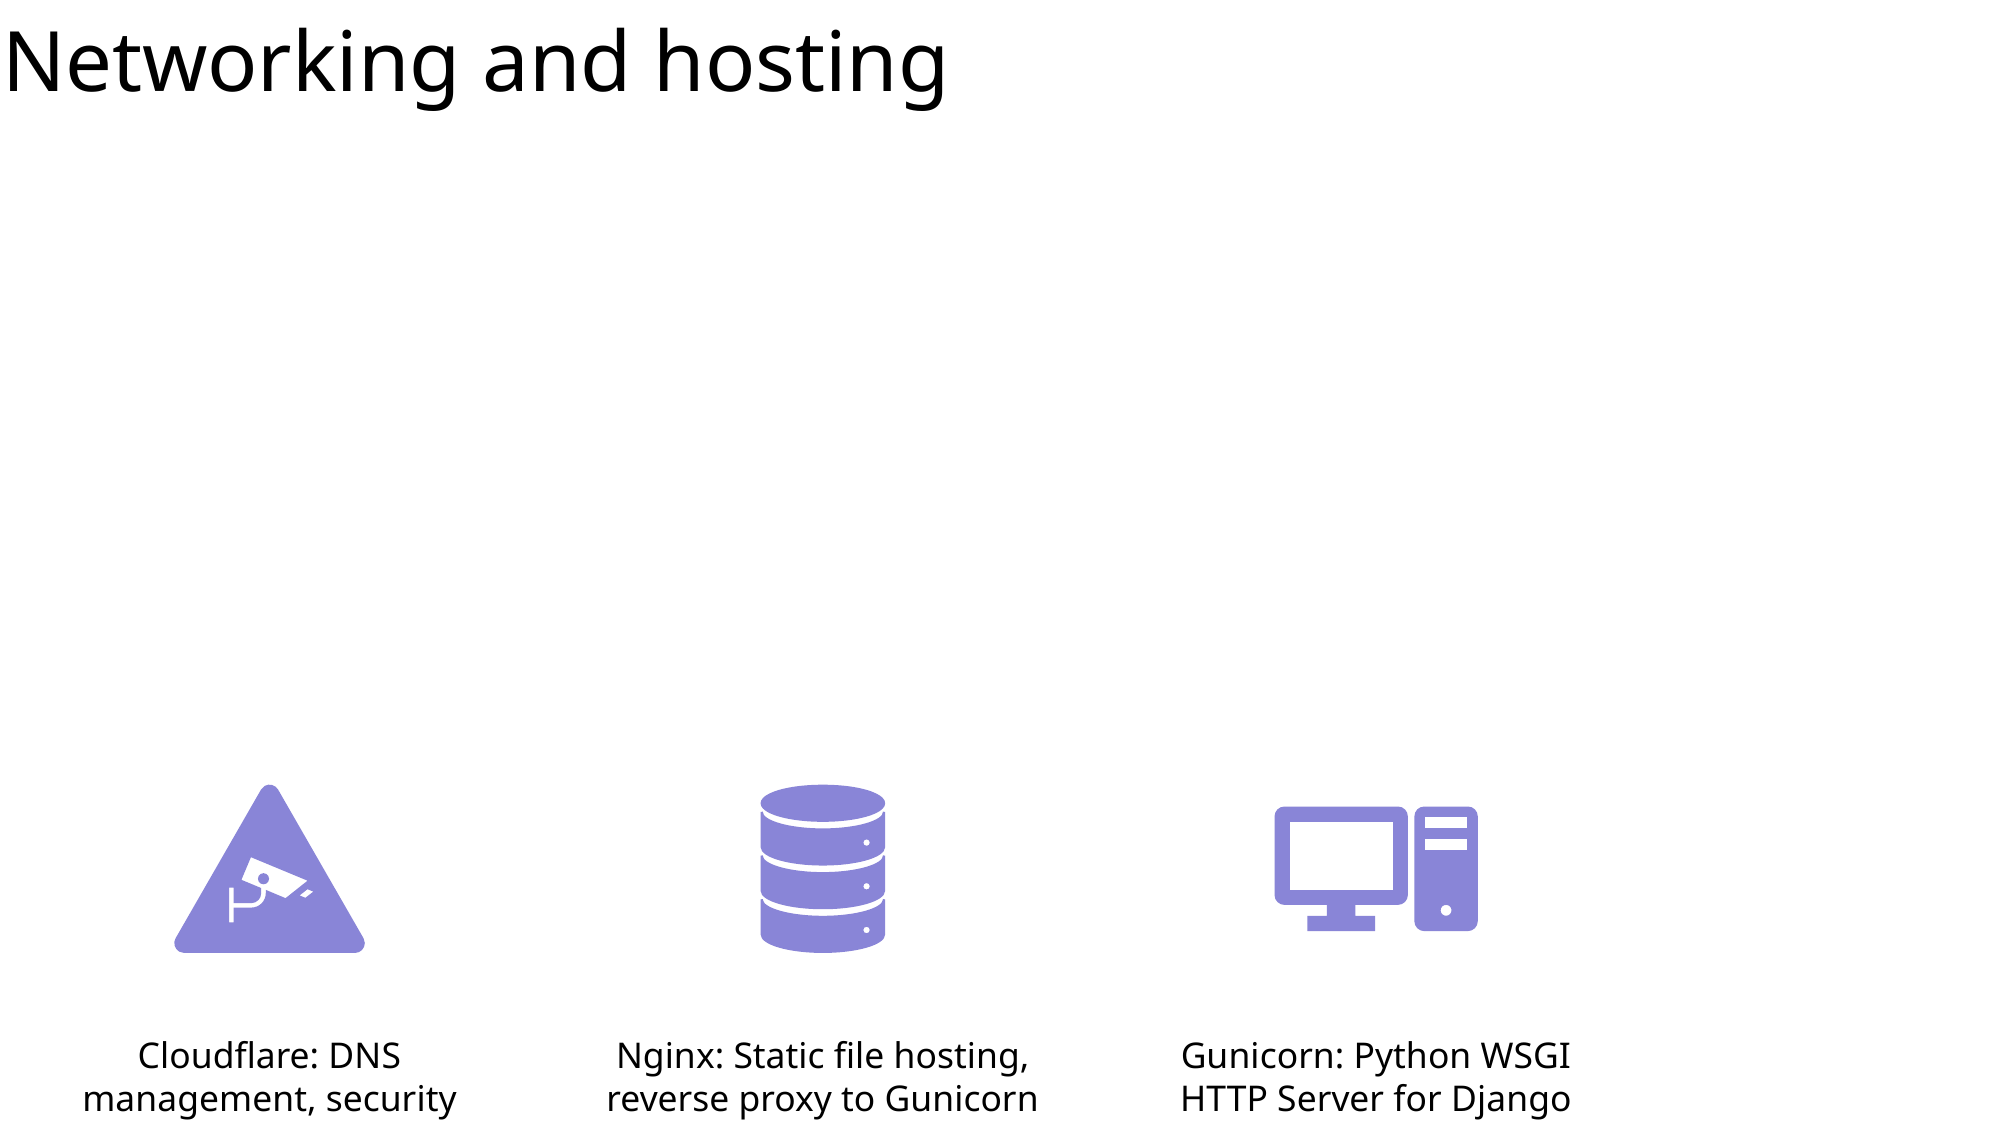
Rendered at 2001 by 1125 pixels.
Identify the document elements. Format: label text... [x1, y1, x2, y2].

text_box [1270, 763, 1482, 975]
title Networking and hosting [0, 0, 1688, 196]
text_box Cloudflare: DNS management, security enhancements [34, 1032, 505, 1125]
text_box Gunicorn: Python WSGI HTTP Server for Django [1140, 1032, 1612, 1125]
text_box Nginx: Static file hosting, reverse proxy to Gunicorn [587, 1032, 1059, 1125]
text_box [164, 763, 376, 975]
text_box [717, 763, 929, 975]
